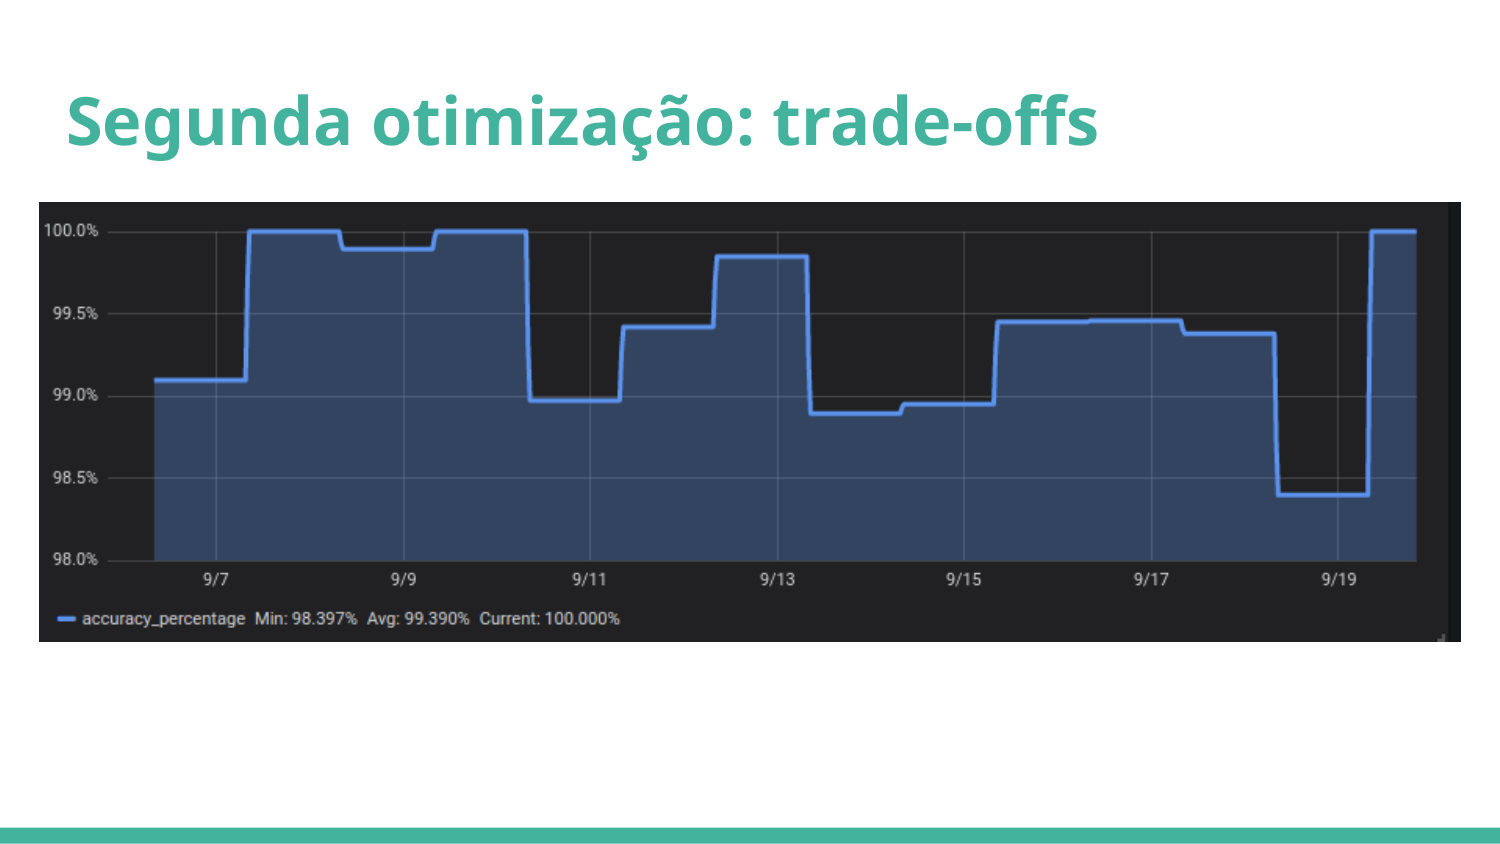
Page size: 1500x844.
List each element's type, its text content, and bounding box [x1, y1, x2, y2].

picture [39, 202, 1461, 642]
title Segunda otimização: trade-offs [51, 64, 1449, 167]
